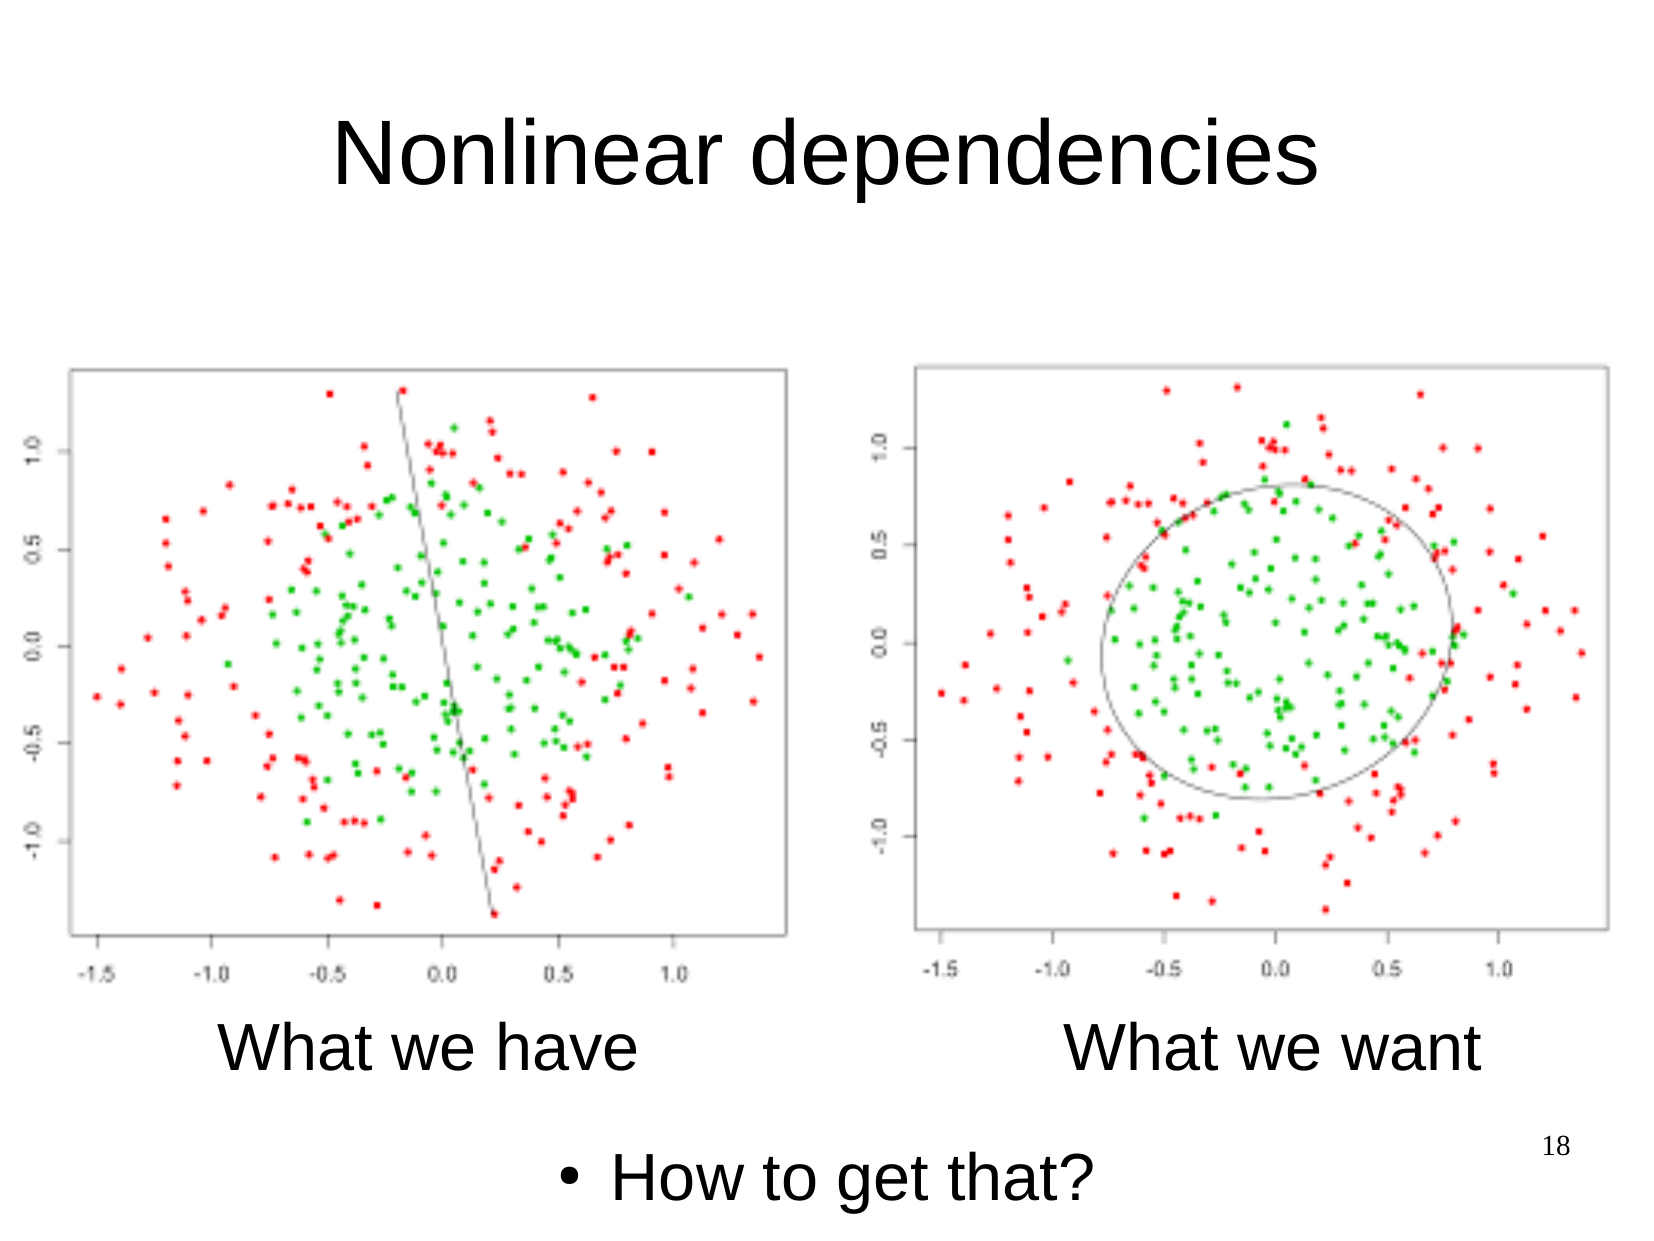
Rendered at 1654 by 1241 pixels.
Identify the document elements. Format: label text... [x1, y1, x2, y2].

text_box How to get that? [540, 1140, 1126, 1230]
list What we have What we want [146, 1009, 1636, 1241]
picture [860, 345, 1626, 991]
picture [15, 347, 811, 991]
title Nonlinear dependencies [82, 49, 1571, 257]
